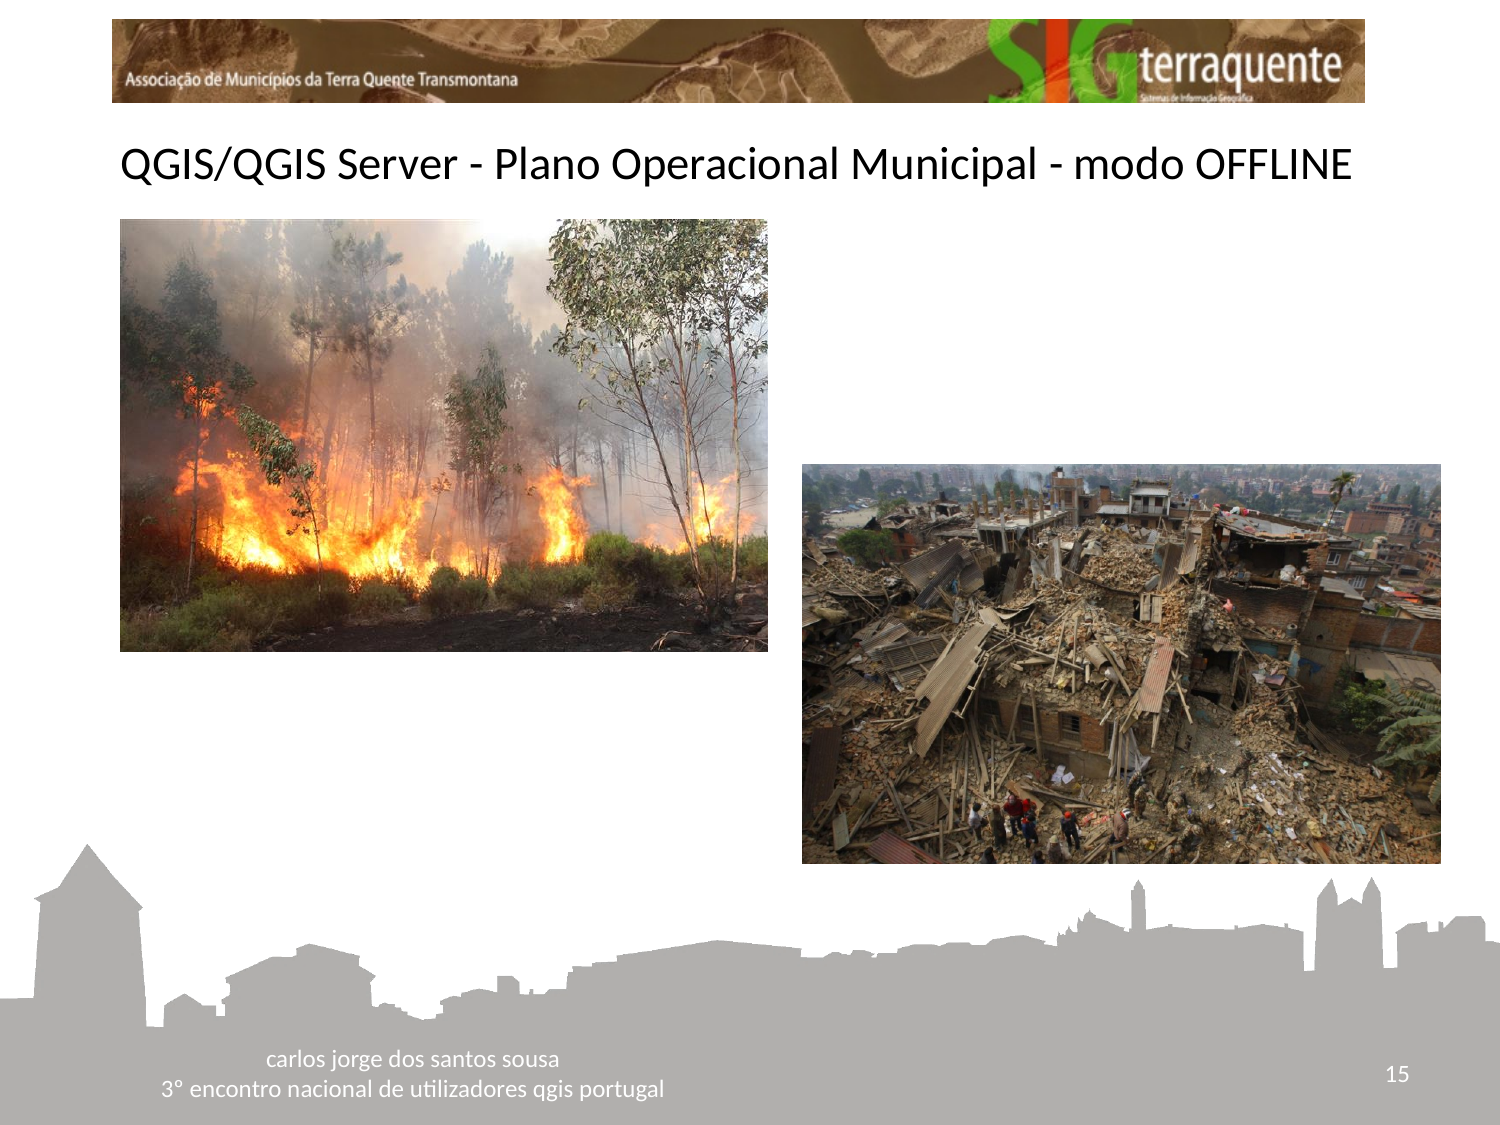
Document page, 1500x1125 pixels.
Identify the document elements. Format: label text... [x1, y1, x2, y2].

text_box carlos jorge dos santos sousa 3º encontro nacional de utilizadores qgis portugal [106, 1042, 721, 1103]
picture [112, 19, 1365, 103]
title QGIS/QGIS Server - Plano Operacional Municipal - modo OFFLINE [63, 102, 1414, 220]
picture [120, 219, 768, 652]
text_box <número> [1074, 1042, 1425, 1103]
picture [0, 464, 1500, 1125]
